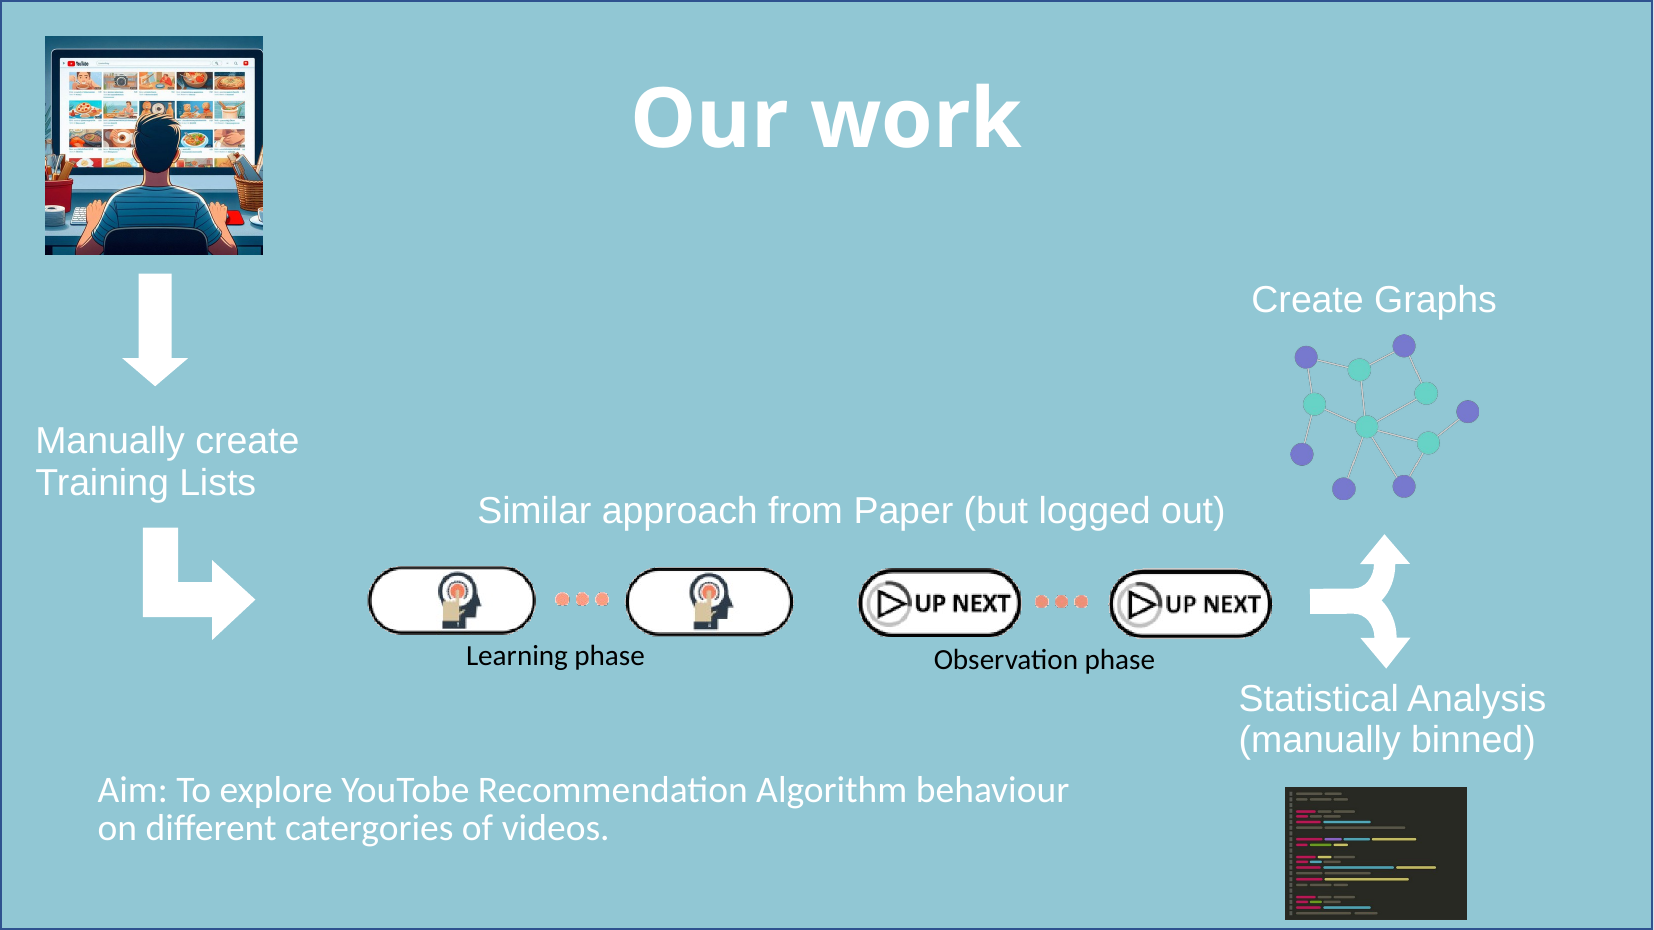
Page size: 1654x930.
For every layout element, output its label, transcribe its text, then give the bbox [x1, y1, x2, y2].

picture [45, 37, 263, 255]
text_box [122, 273, 189, 387]
text_box Aim: To explore YouTobe Recommendation Algorithm behaviour on different catergories of videos. [82, 766, 1123, 875]
text_box Similar approach from Paper (but logged out) [462, 481, 1240, 543]
title Our work [263, 37, 1571, 193]
text_box Create Graphs [1236, 270, 1516, 336]
text_box Learning phase [451, 636, 735, 687]
text_box [1309, 534, 1411, 669]
picture [1290, 334, 1479, 500]
picture [337, 522, 1313, 667]
text_box [142, 527, 256, 641]
text_box Observation phase [918, 640, 1283, 691]
text_box Manually create Training Lists [20, 412, 313, 520]
picture [1285, 787, 1467, 920]
text_box Statistical Analysis (manually binned) [1223, 669, 1573, 777]
